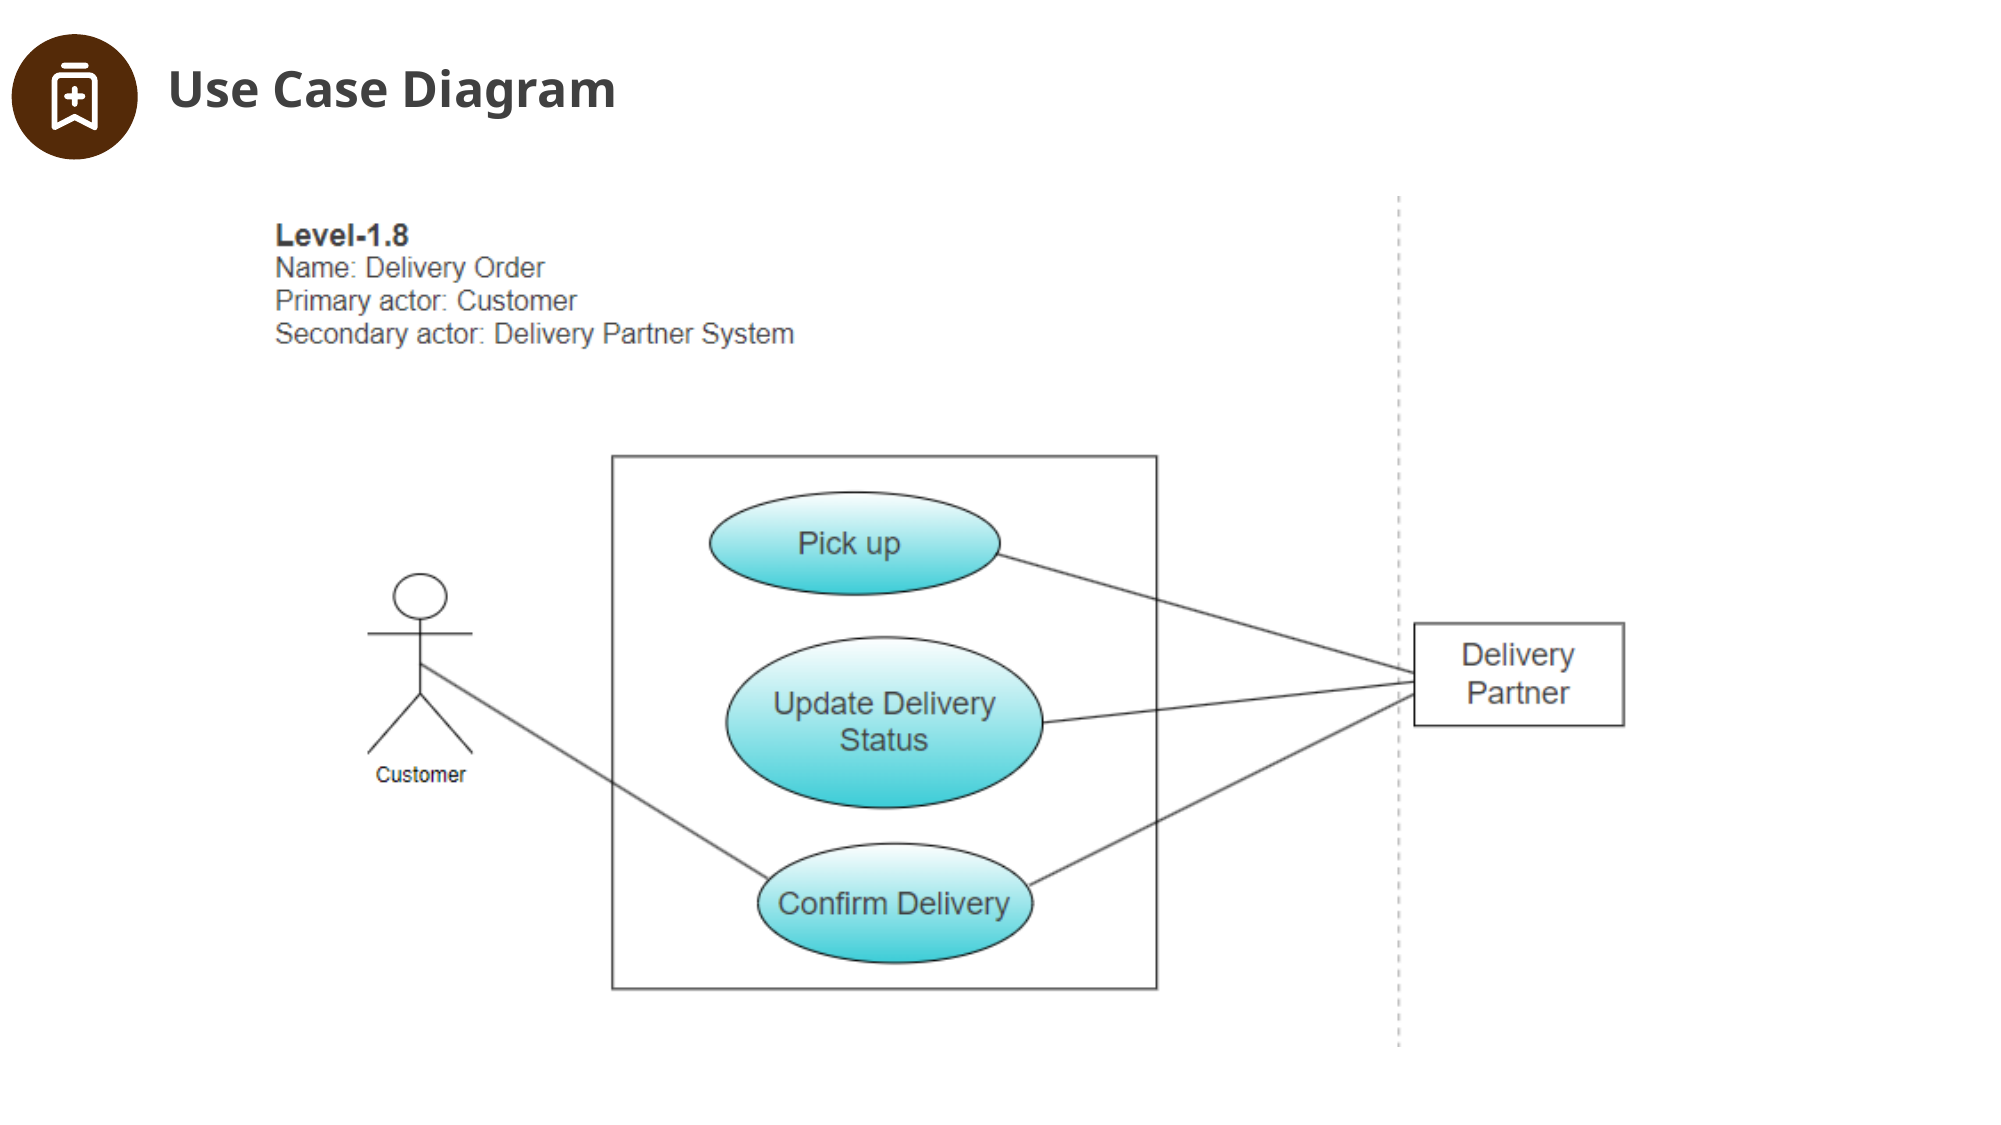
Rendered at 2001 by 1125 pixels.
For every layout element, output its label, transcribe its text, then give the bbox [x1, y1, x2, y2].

picture [263, 196, 1638, 1047]
text_box [11, 34, 138, 160]
text_box Use Case Diagram [153, 50, 375, 107]
